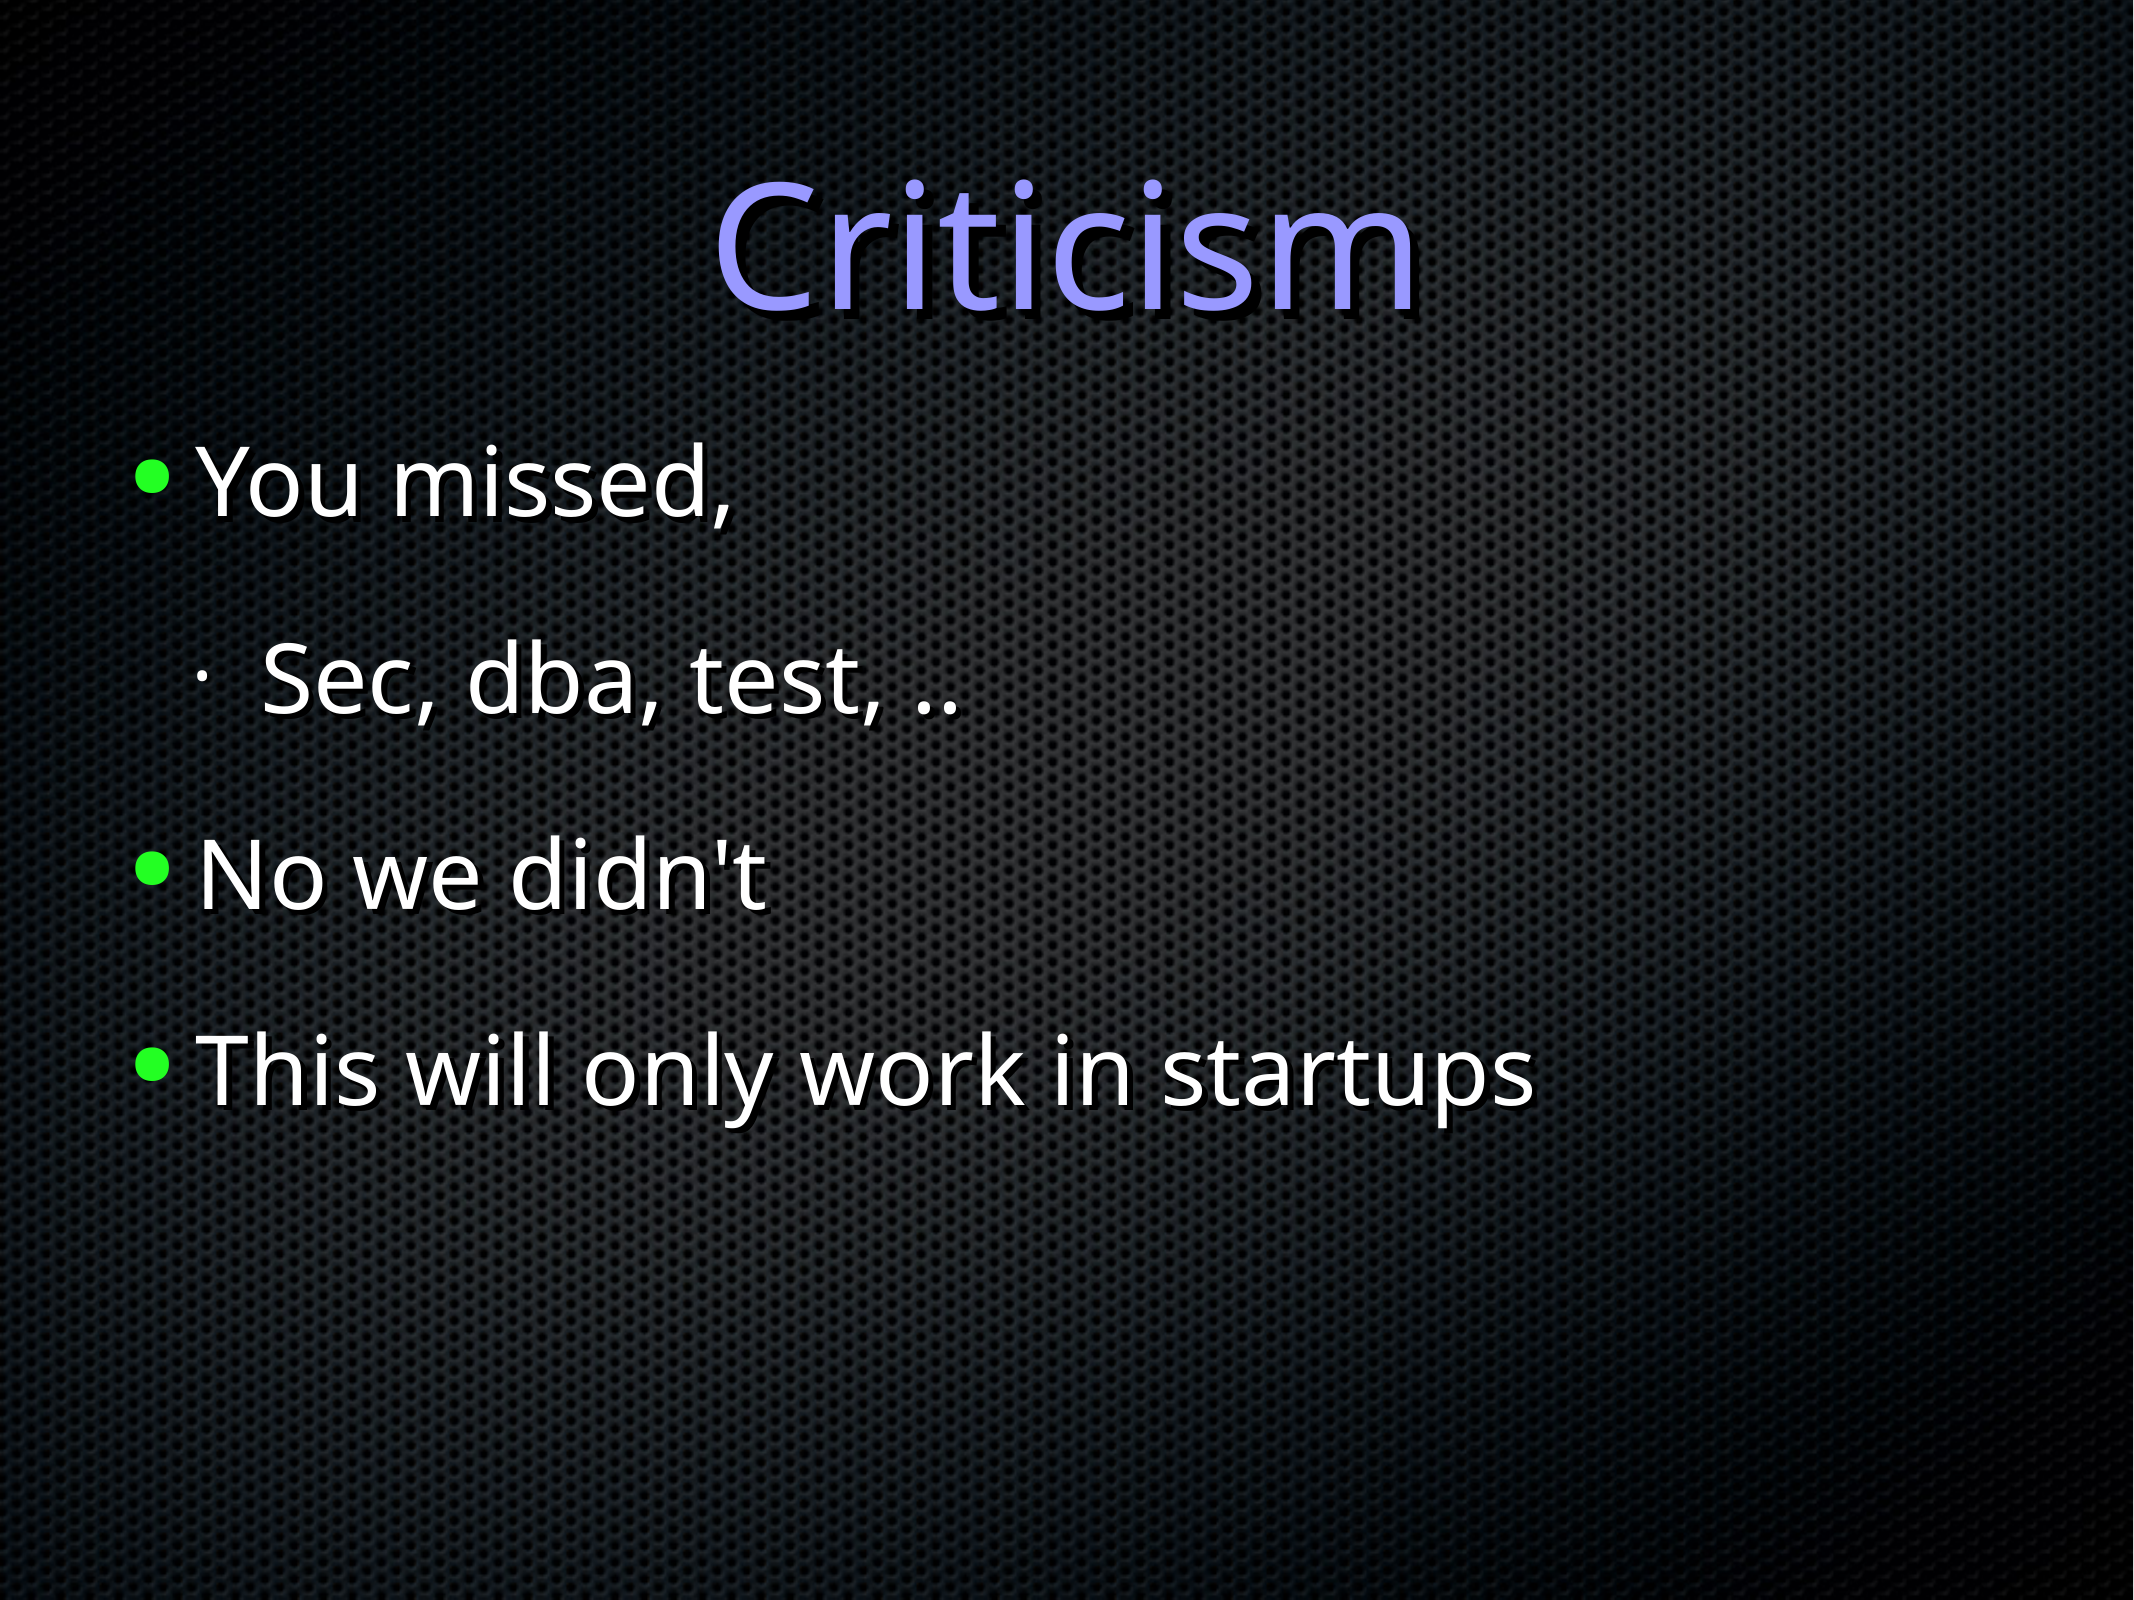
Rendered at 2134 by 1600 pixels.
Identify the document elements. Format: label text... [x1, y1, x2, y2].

title Criticism [129, 41, 2005, 413]
picture [0, 0, 2134, 1600]
list You missed, Sec, dba, test, .. No we didn't This will only work in startups [129, 413, 2005, 1342]
